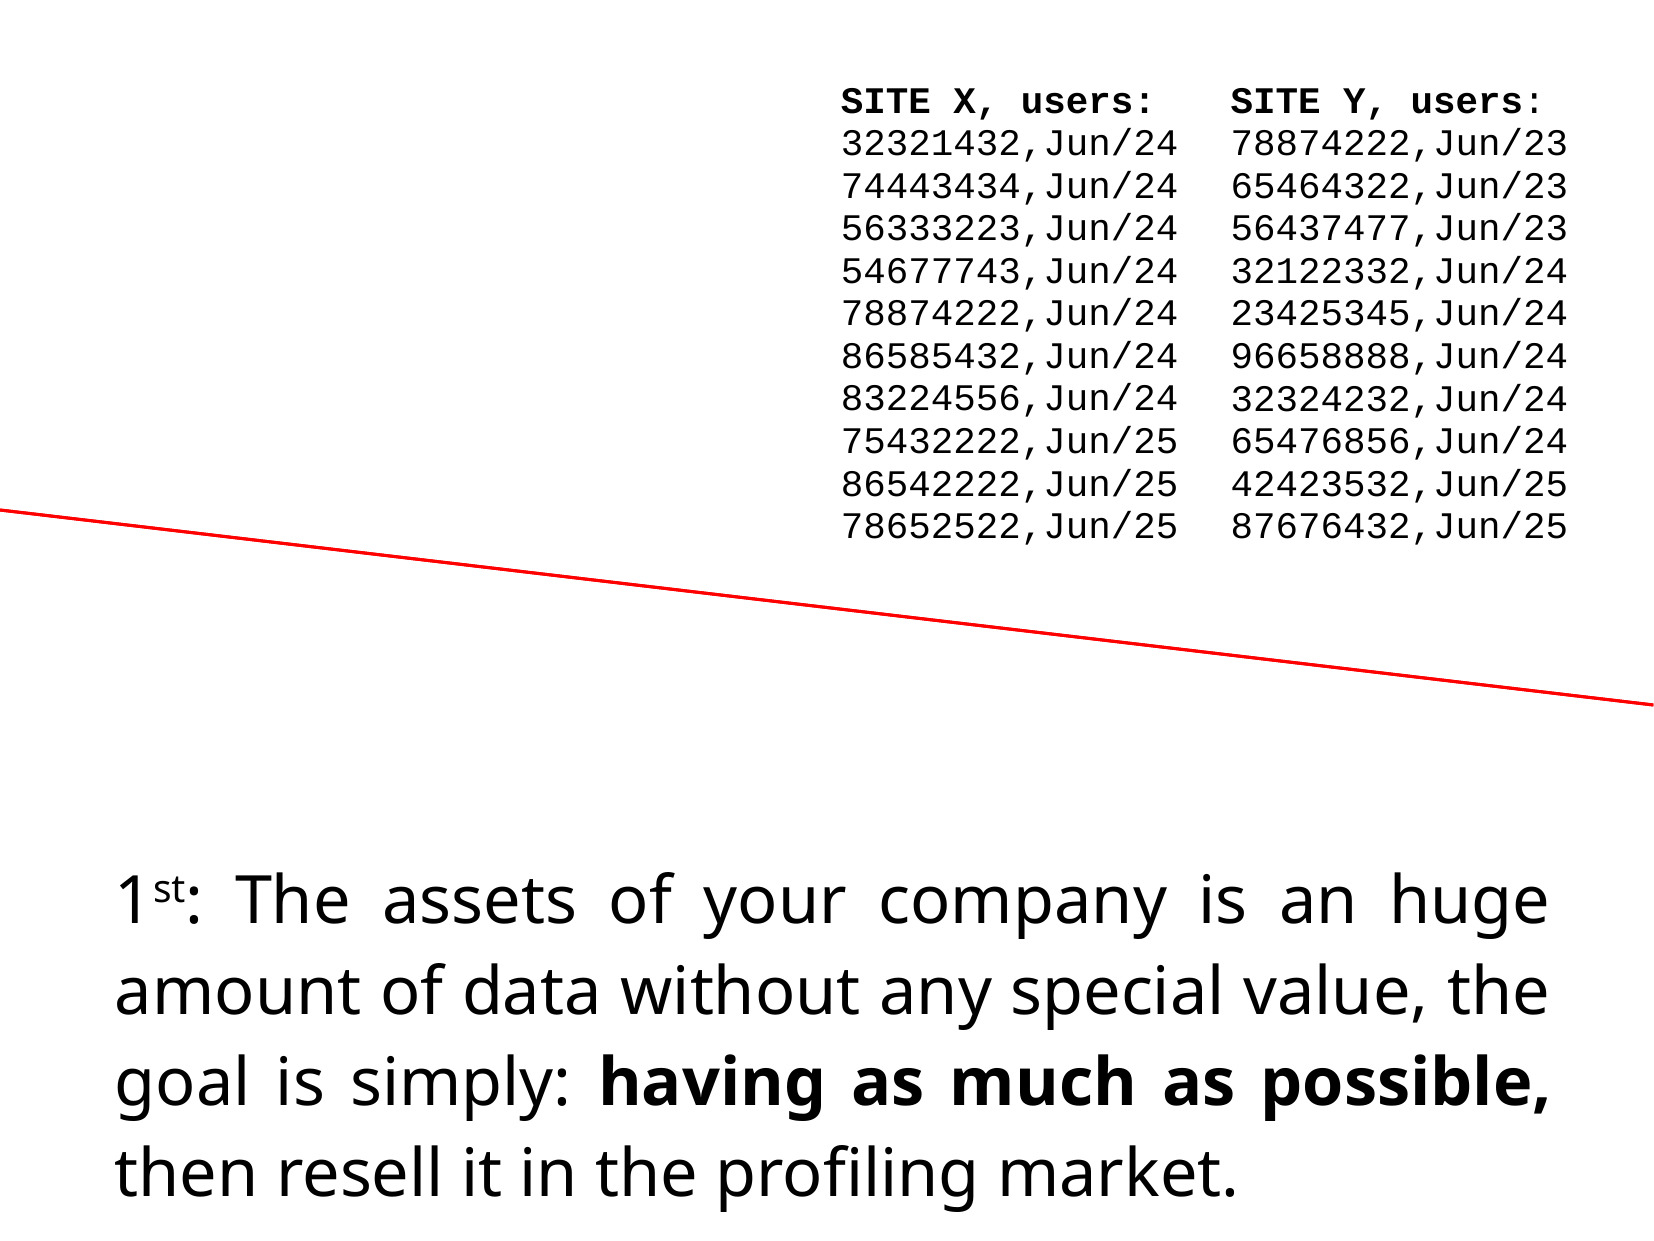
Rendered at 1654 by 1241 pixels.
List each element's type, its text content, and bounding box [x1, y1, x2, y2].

text_box SITE X, users: 32321432,Jun/24 74443434,Jun/24 56333223,Jun/24 54677743,Jun/24 78874222,Jun/24 86585432,Jun/24 83224556,Jun/24 75432222,Jun/25 86542222,Jun/25 78652522,Jun/25 [826, 74, 1194, 555]
text_box SITE Y, users: 78874222,Jun/23 65464322,Jun/23 56437477,Jun/23 32122332,Jun/24 23425345,Jun/24 96658888,Jun/24 32324232,Jun/24 65476856,Jun/24 42423532,Jun/25 87676432,Jun/25 [1215, 74, 1583, 555]
text_box 1st: The assets of your company is an huge amount of data without any special value, the goal is simply: having as much as possible, then resell it in the profiling market. [98, 843, 1569, 1135]
